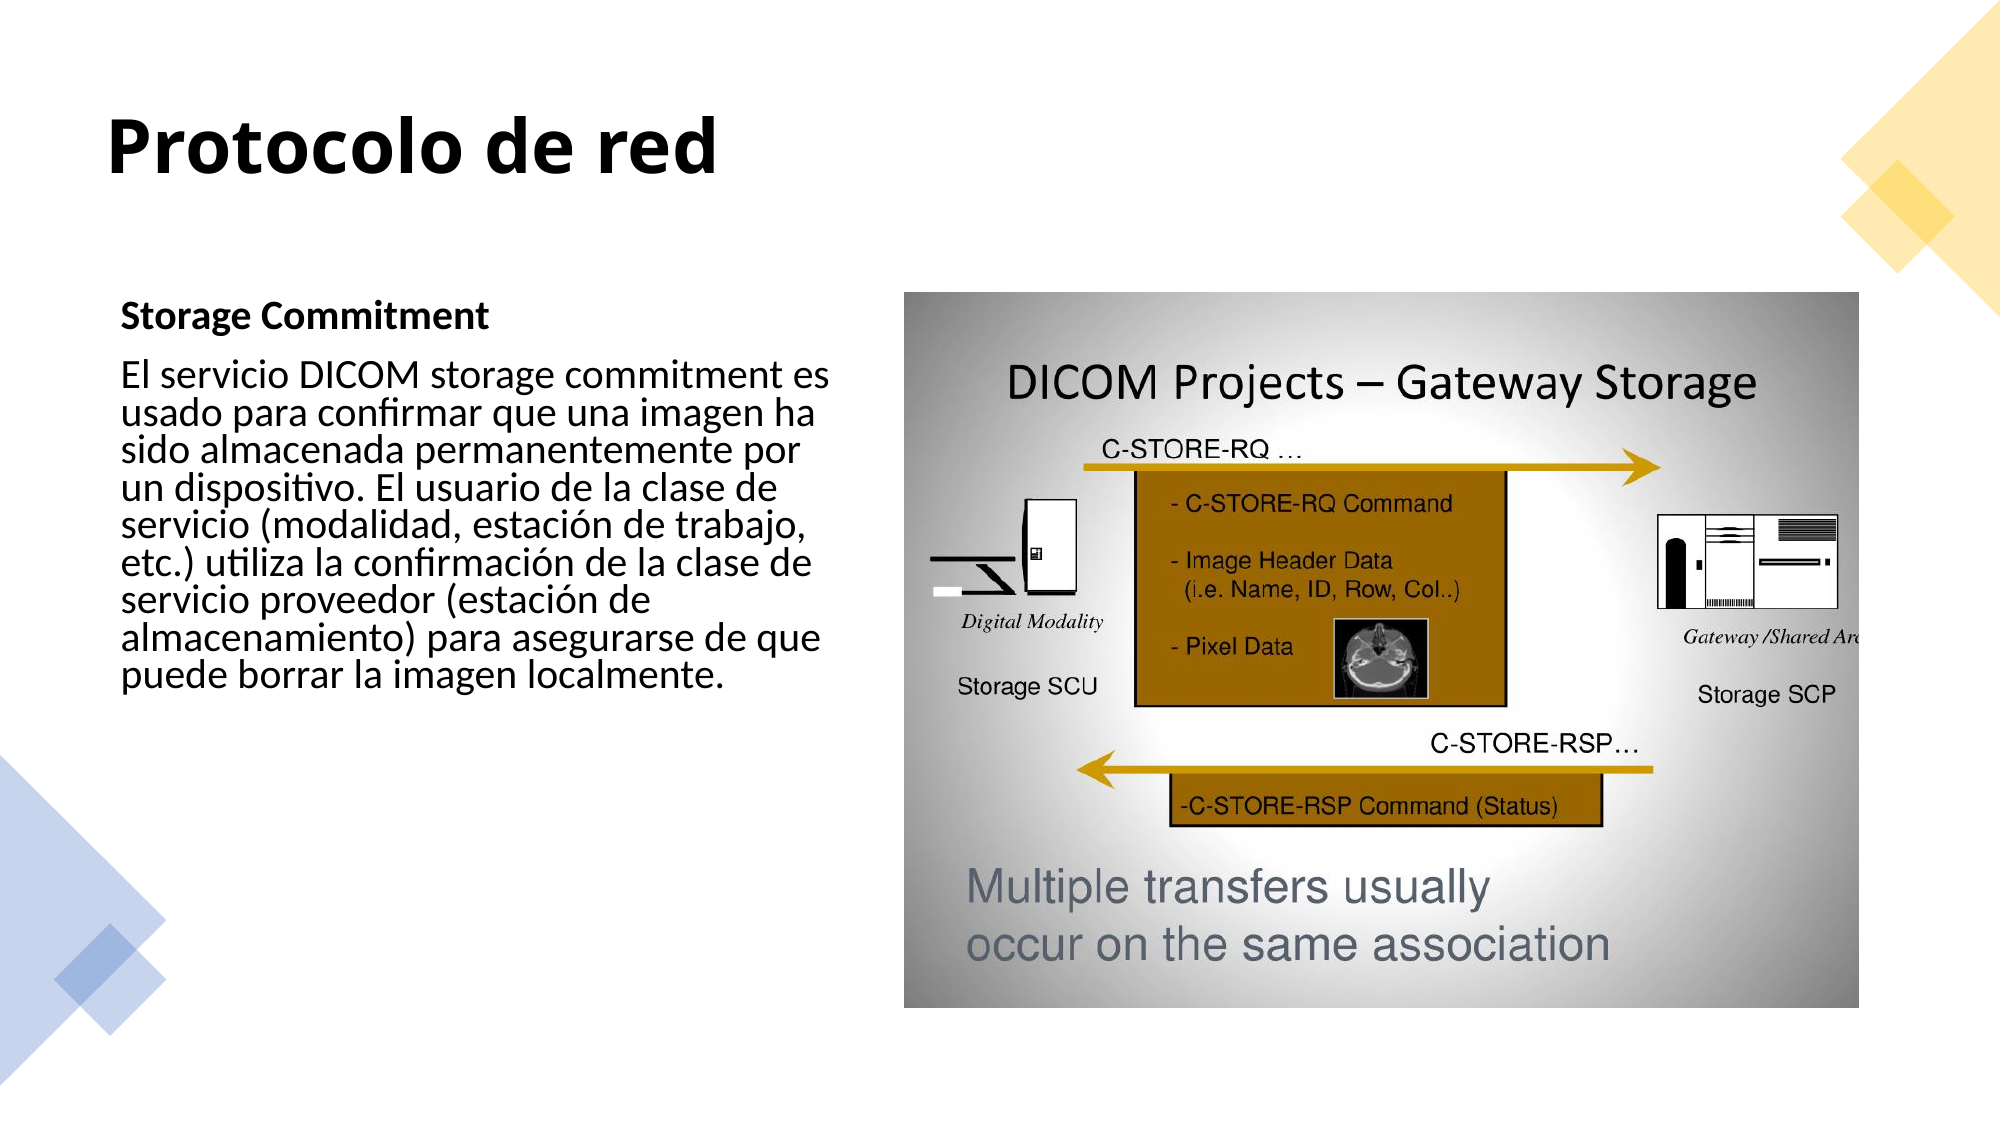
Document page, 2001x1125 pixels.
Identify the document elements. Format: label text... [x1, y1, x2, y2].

text_box [0, 0, 2000, 1125]
list Storage Commitment El servicio DICOM storage commitment es usado para confirmar que una imagen ha sido almacenada permanentemente por un dispositivo. El usuario de la clase de servicio (modalidad, estación de trabajo, etc.) utiliza la confirmación de la clase de servicio proveedor (estación de almacenamiento) para asegurarse de que puede borrar la imagen localmente. [105, 292, 855, 1014]
picture [904, 292, 1859, 1008]
title Protocolo de red [105, 105, 1893, 187]
